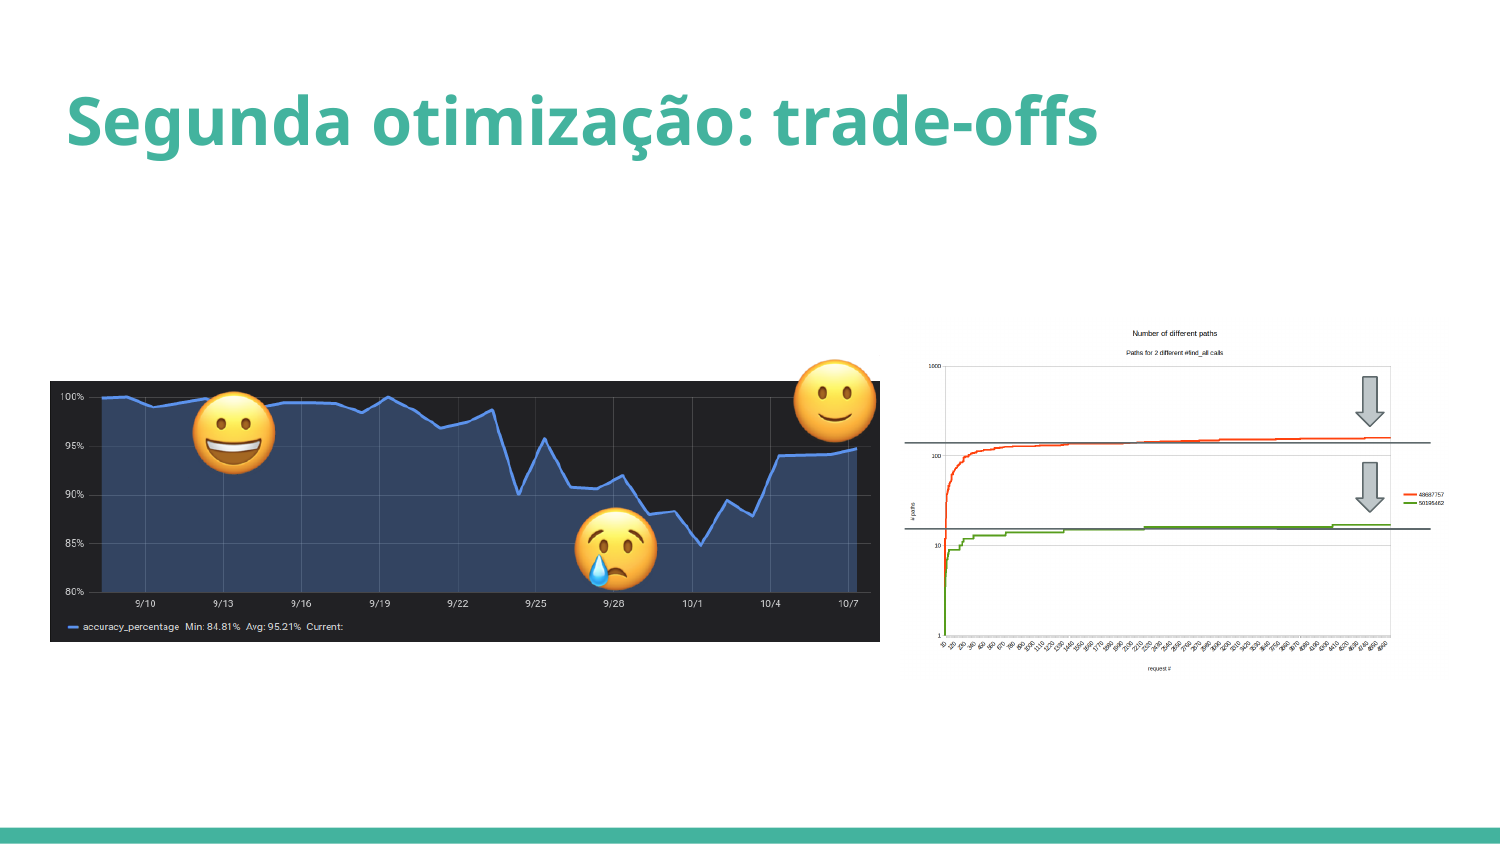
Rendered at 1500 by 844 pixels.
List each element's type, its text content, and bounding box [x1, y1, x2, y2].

title Segunda otimização: trade-offs [51, 64, 1449, 167]
picture [900, 317, 1449, 680]
text_box [1355, 376, 1385, 427]
picture [50, 355, 880, 642]
text_box [1355, 462, 1385, 513]
